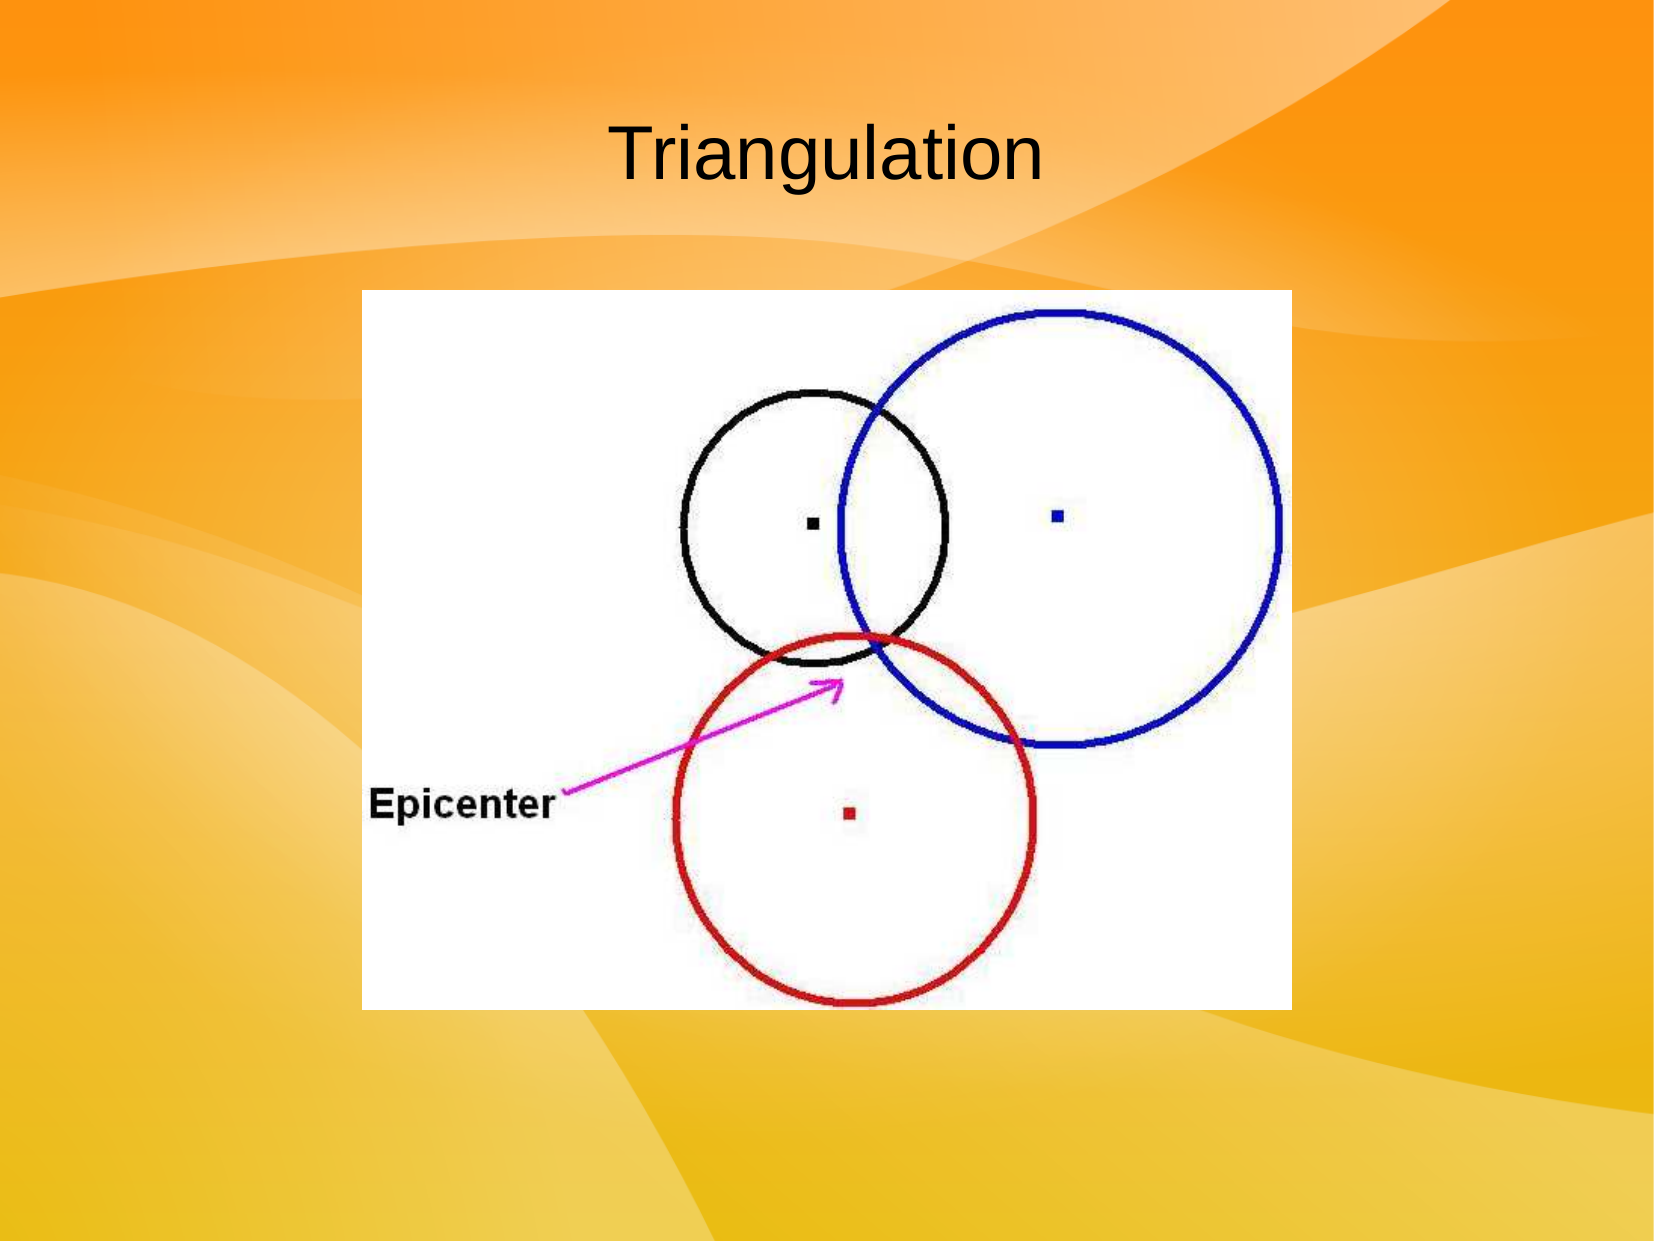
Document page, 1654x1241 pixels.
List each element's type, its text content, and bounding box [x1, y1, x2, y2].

picture [0, 0, 1654, 1241]
title Triangulation [82, 49, 1571, 257]
